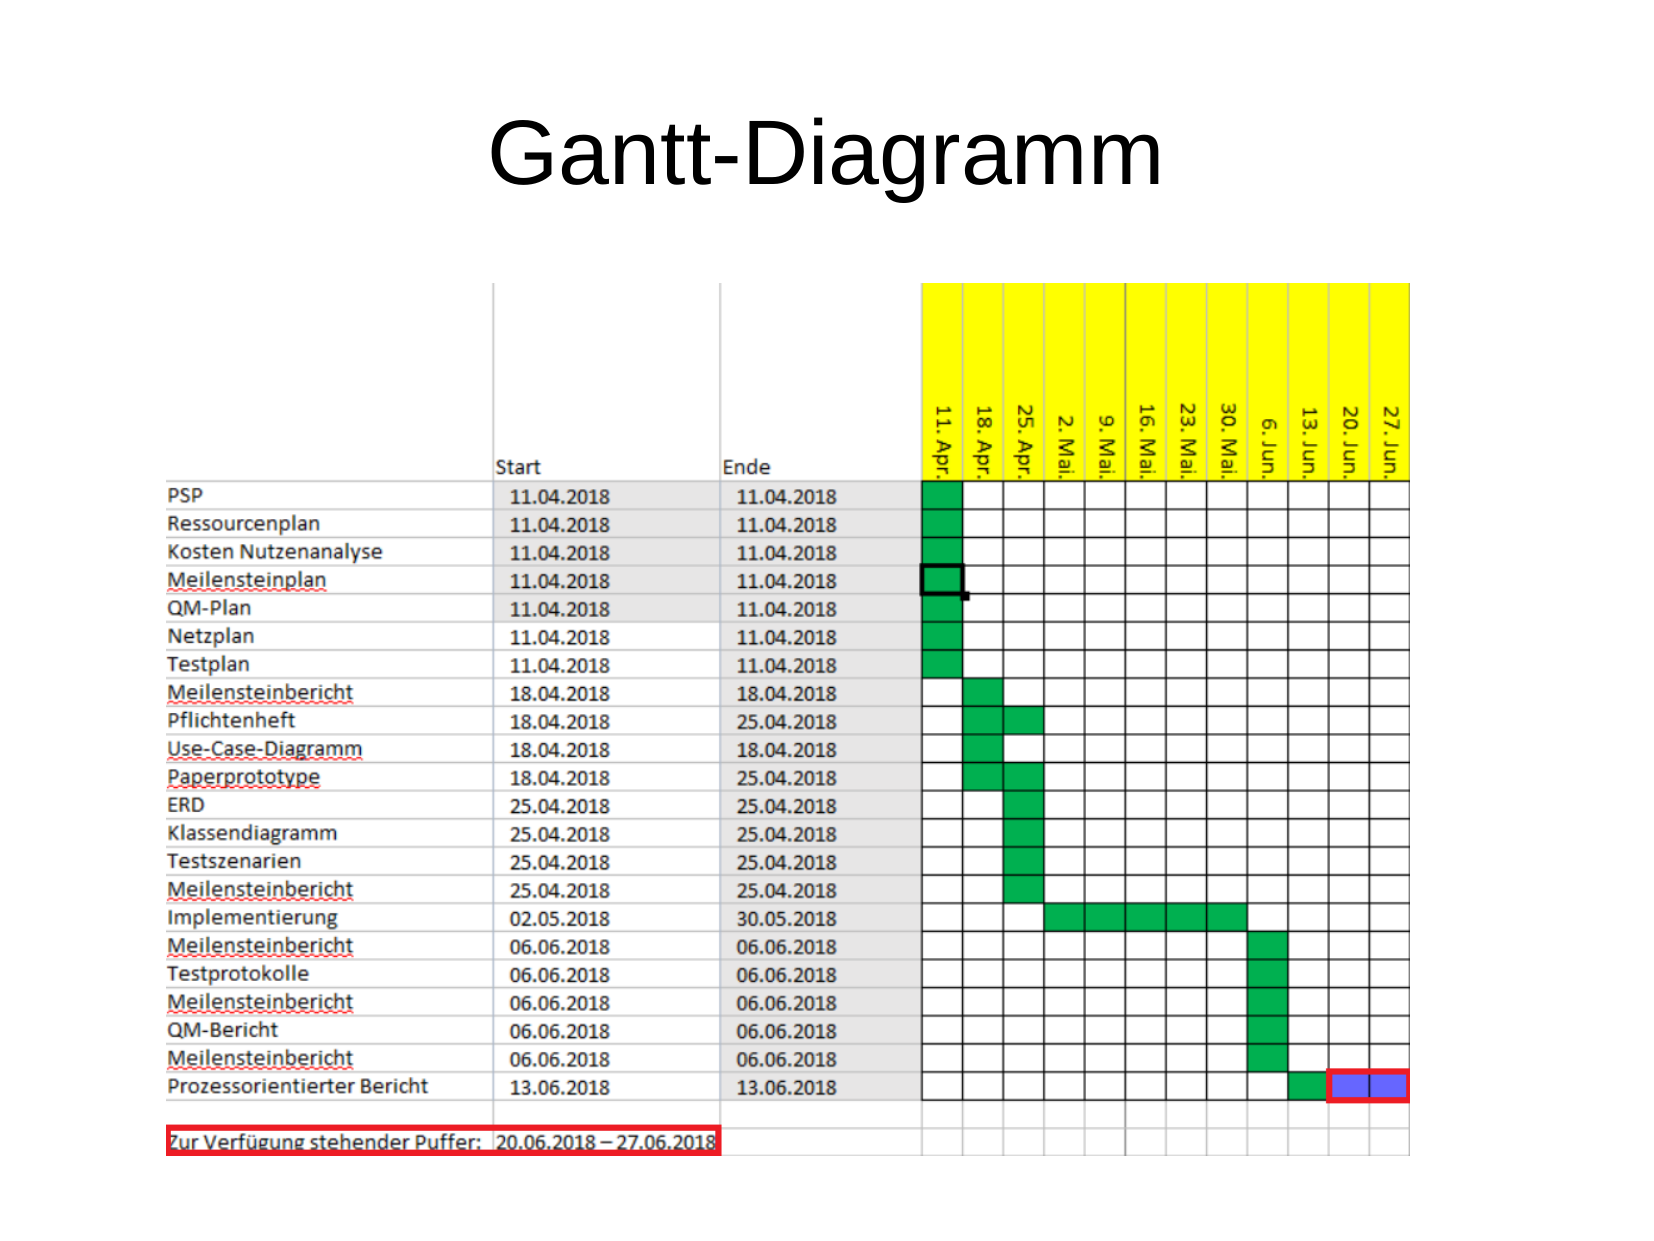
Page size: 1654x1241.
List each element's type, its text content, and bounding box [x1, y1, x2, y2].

title Gantt-Diagramm [82, 49, 1571, 257]
picture [166, 283, 1410, 1156]
